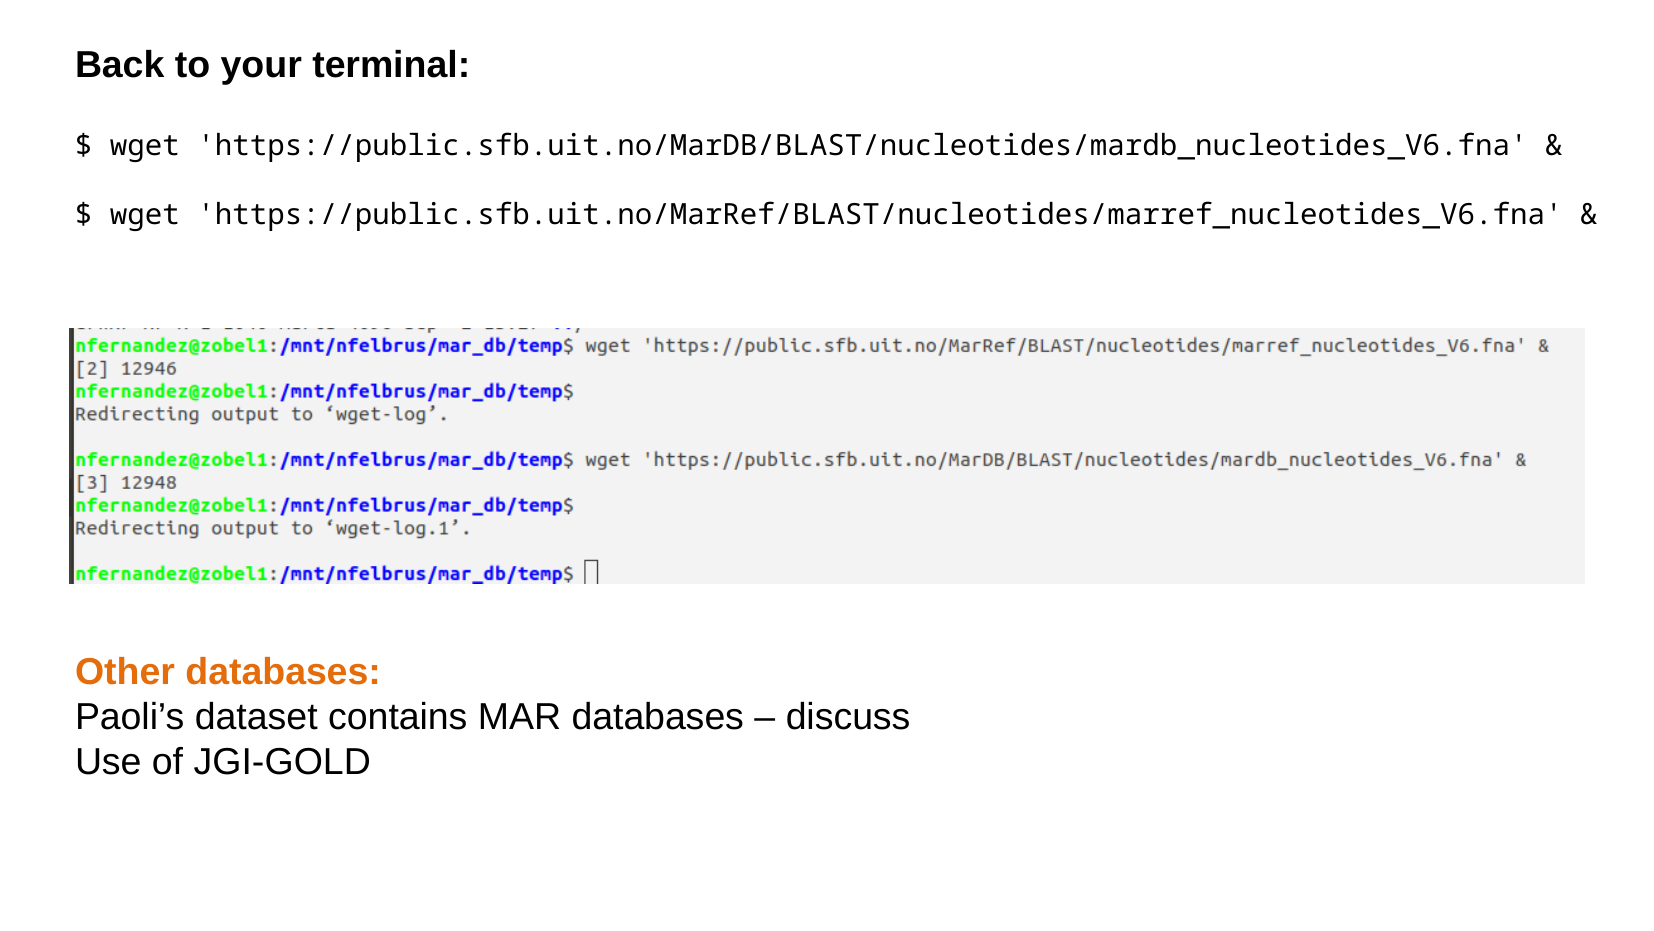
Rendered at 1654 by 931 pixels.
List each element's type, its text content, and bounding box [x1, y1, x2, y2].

text_box Other databases: Paoli’s dataset contains MAR databases – discuss Use of JGI-GOLD [60, 639, 1561, 837]
text_box Back to your terminal: [60, 32, 1561, 93]
picture [69, 328, 1585, 584]
text_box $ wget 'https://public.sfb.uit.no/MarDB/BLAST/nucleotides/mardb_nucleotides_V6.fna' & $ wget 'https://public.sfb.uit.no/MarRef/BLAST/nucleotides/marref_nucleotides_V6.fna' & [60, 118, 1621, 302]
